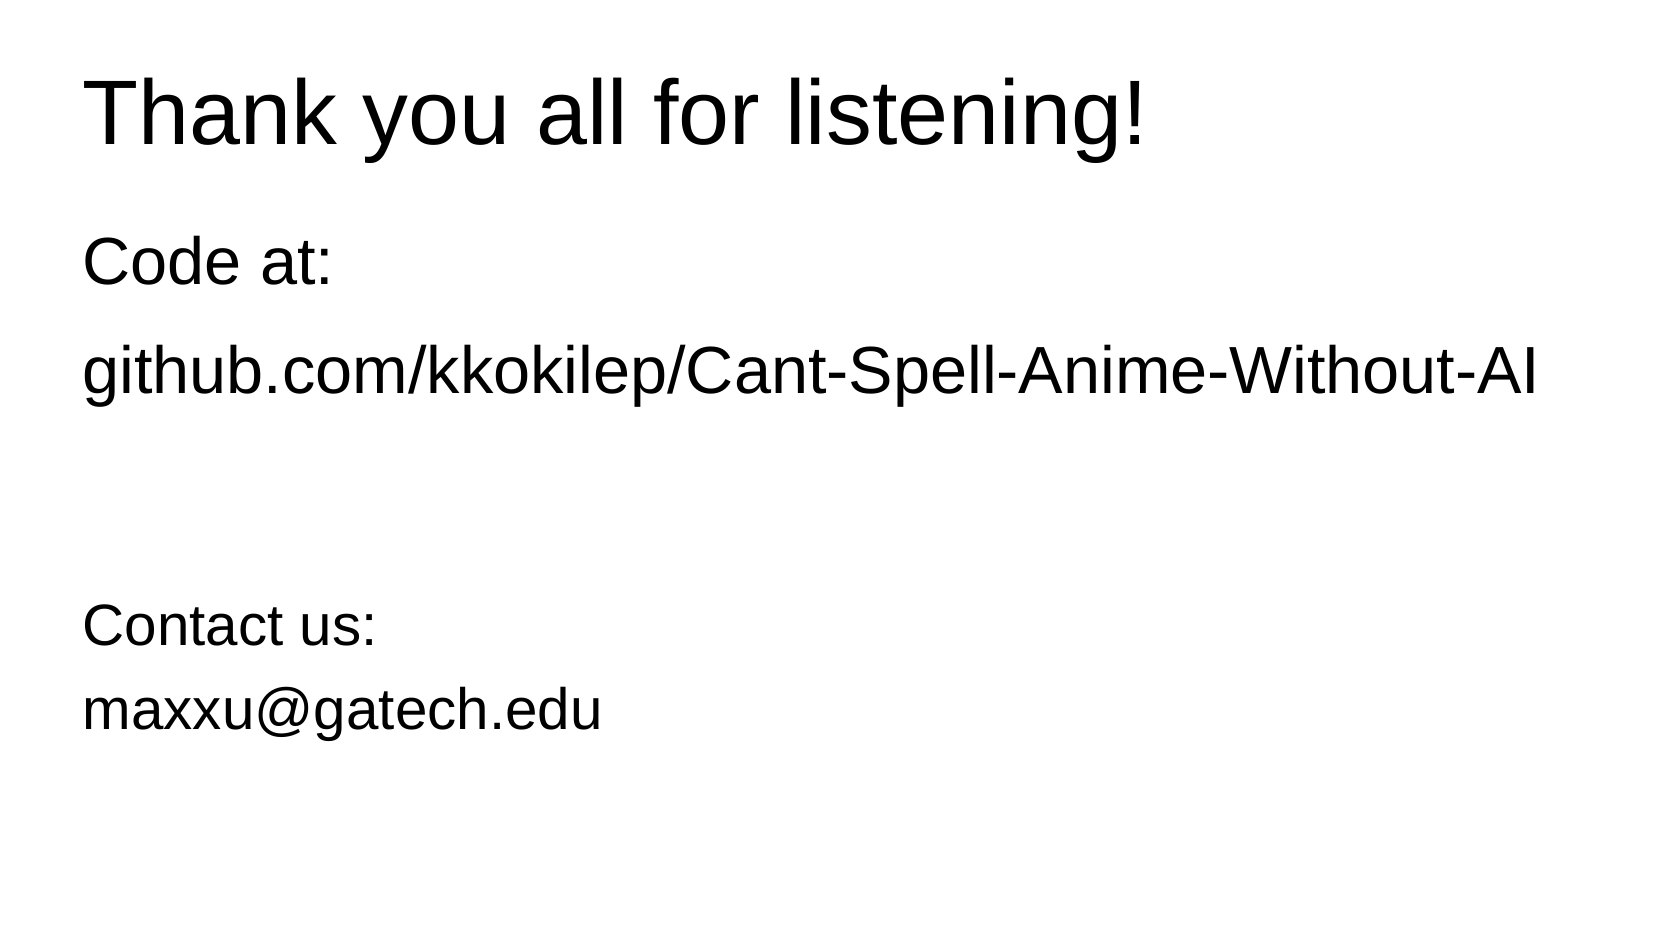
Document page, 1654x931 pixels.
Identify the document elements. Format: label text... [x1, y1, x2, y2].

list Code at: github.com/kkokilep/Cant-Spell-Anime-Without-AI Contact us: maxxu@gatech.edu [82, 217, 1571, 781]
title Thank you all for listening! [82, 37, 1571, 193]
